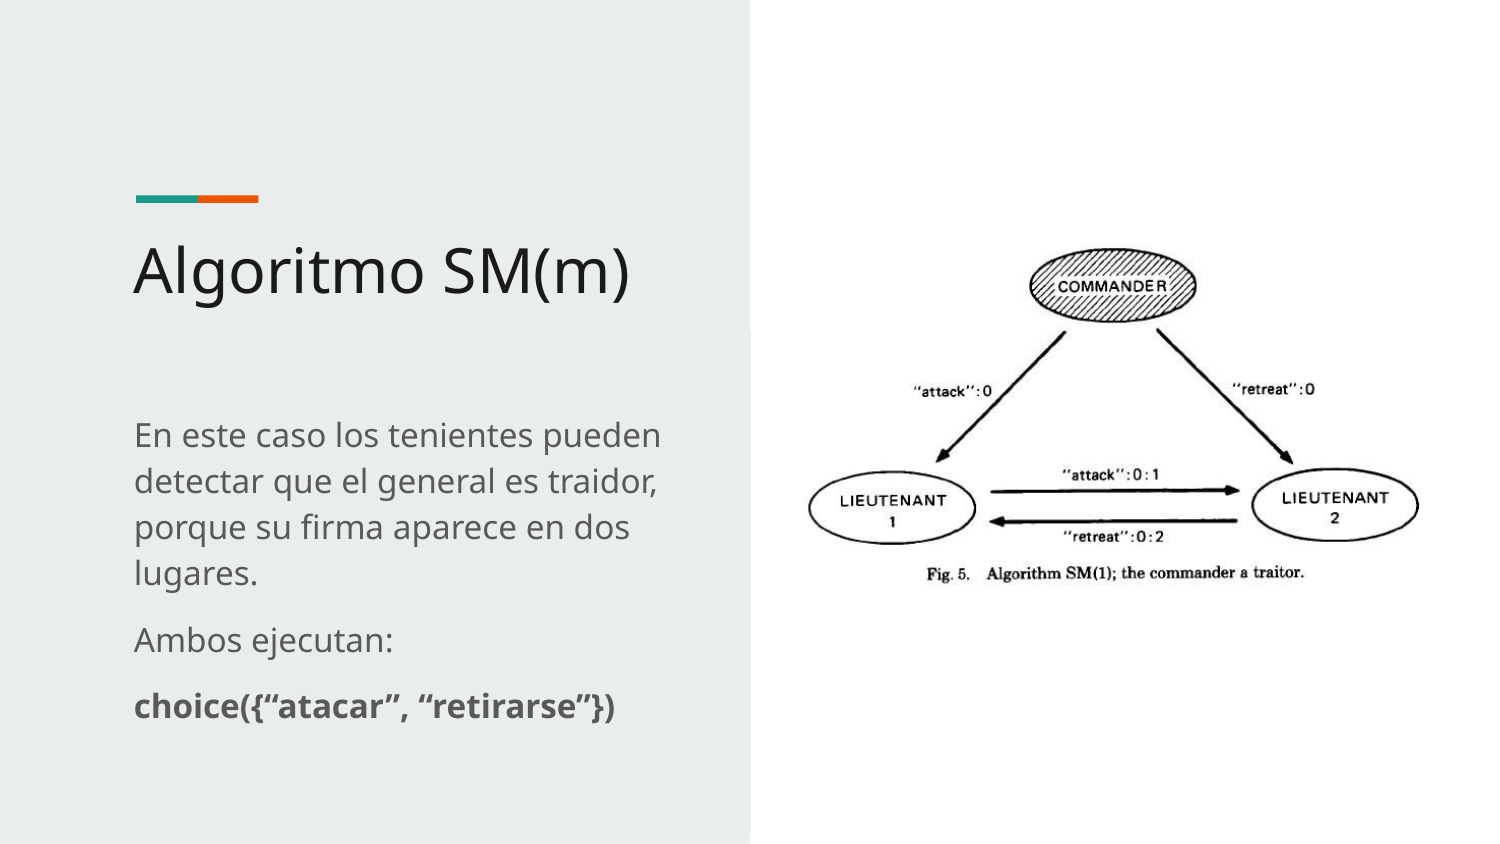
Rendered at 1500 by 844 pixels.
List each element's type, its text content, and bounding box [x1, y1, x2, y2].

subtitle En este caso los tenientes pueden detectar que el general es traidor, porque su firma aparece en dos lugares. Ambos ejecutan: choice({“atacar”, “retirarse”}) [118, 393, 712, 683]
picture [779, 235, 1479, 608]
text_box [259, 330, 750, 831]
title Algoritmo SM(m) [118, 215, 661, 393]
